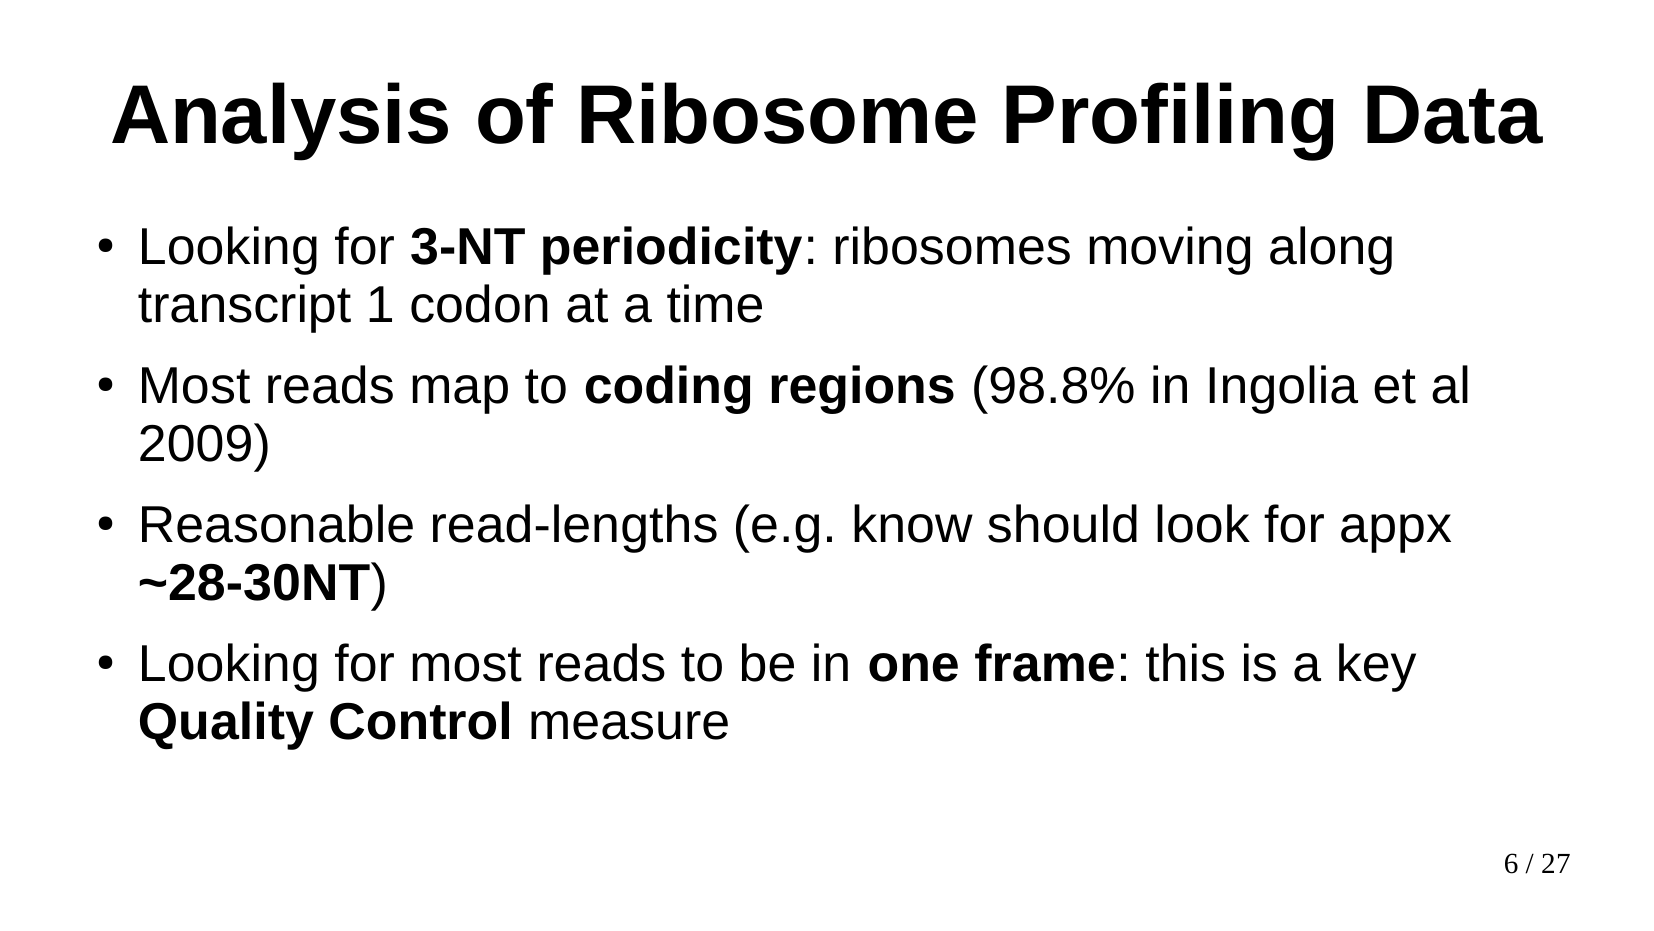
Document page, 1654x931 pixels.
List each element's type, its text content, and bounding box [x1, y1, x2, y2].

title Analysis of Ribosome Profiling Data [82, 12, 1571, 217]
list Looking for 3-NT periodicity: ribosomes moving along transcript 1 codon at a time Most reads map to coding regions (98.8% in Ingolia et al 2009) Reasonable read-lengths (e.g. know should look for appx ~28-30NT) Looking for most reads to be in one frame: this is a key Quality Control measure [82, 217, 1571, 758]
